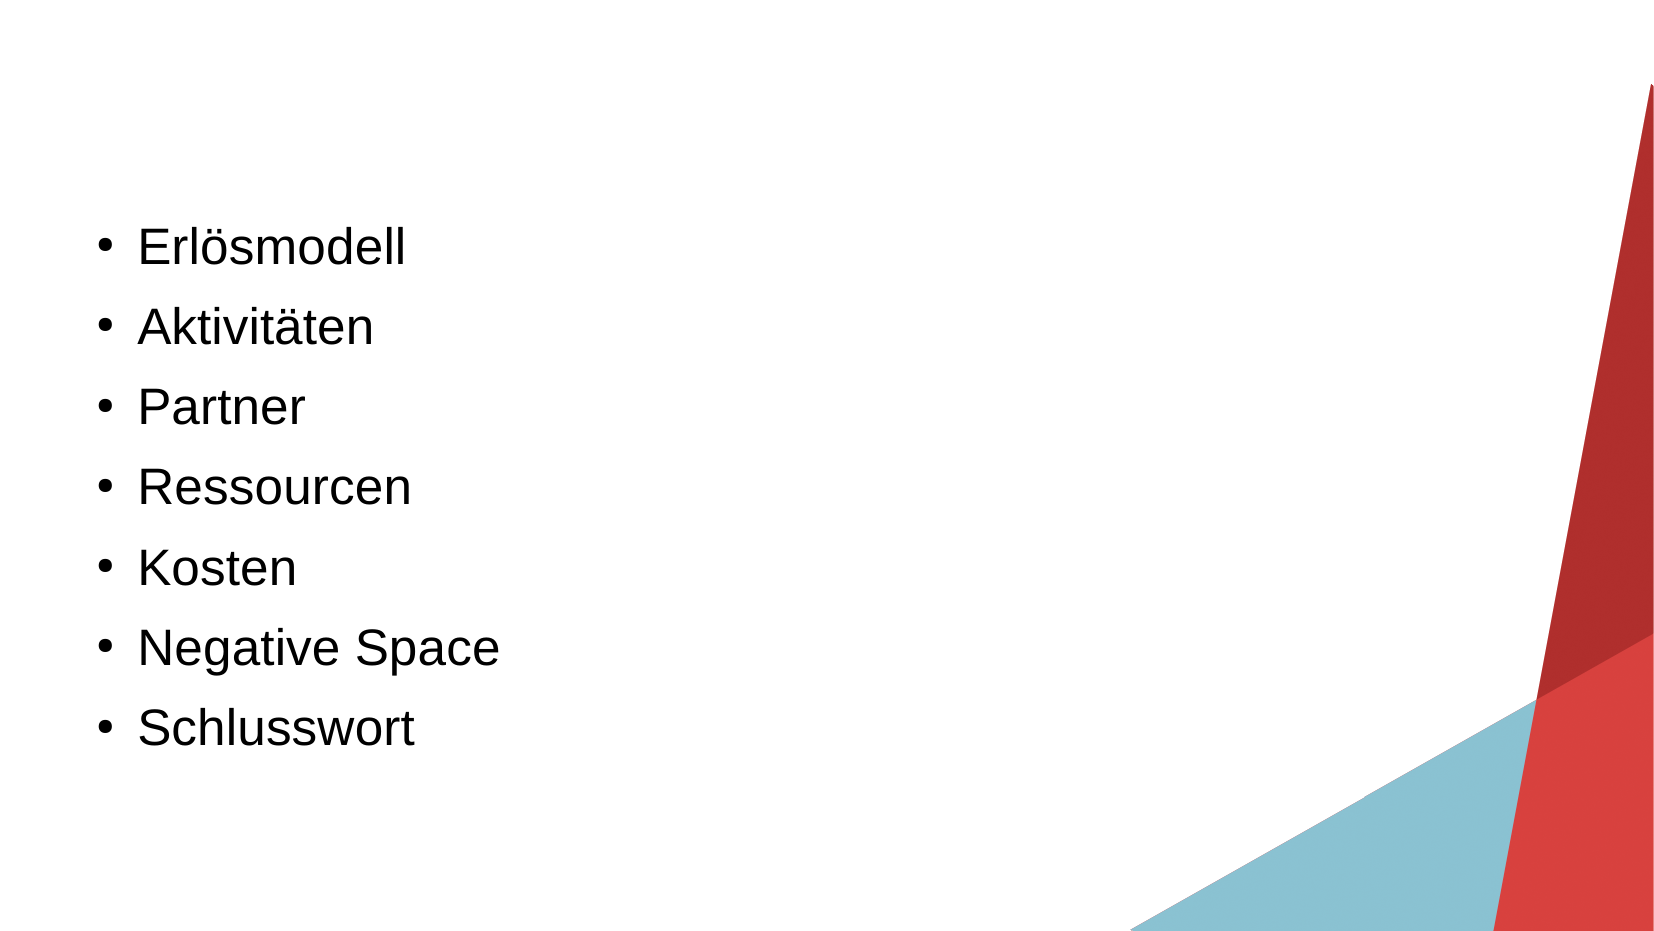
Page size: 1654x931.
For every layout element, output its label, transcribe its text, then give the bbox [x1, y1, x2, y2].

picture [1075, 84, 1654, 931]
list Erlösmodell Aktivitäten Partner Ressourcen Kosten Negative Space Schlusswort [82, 217, 1571, 758]
